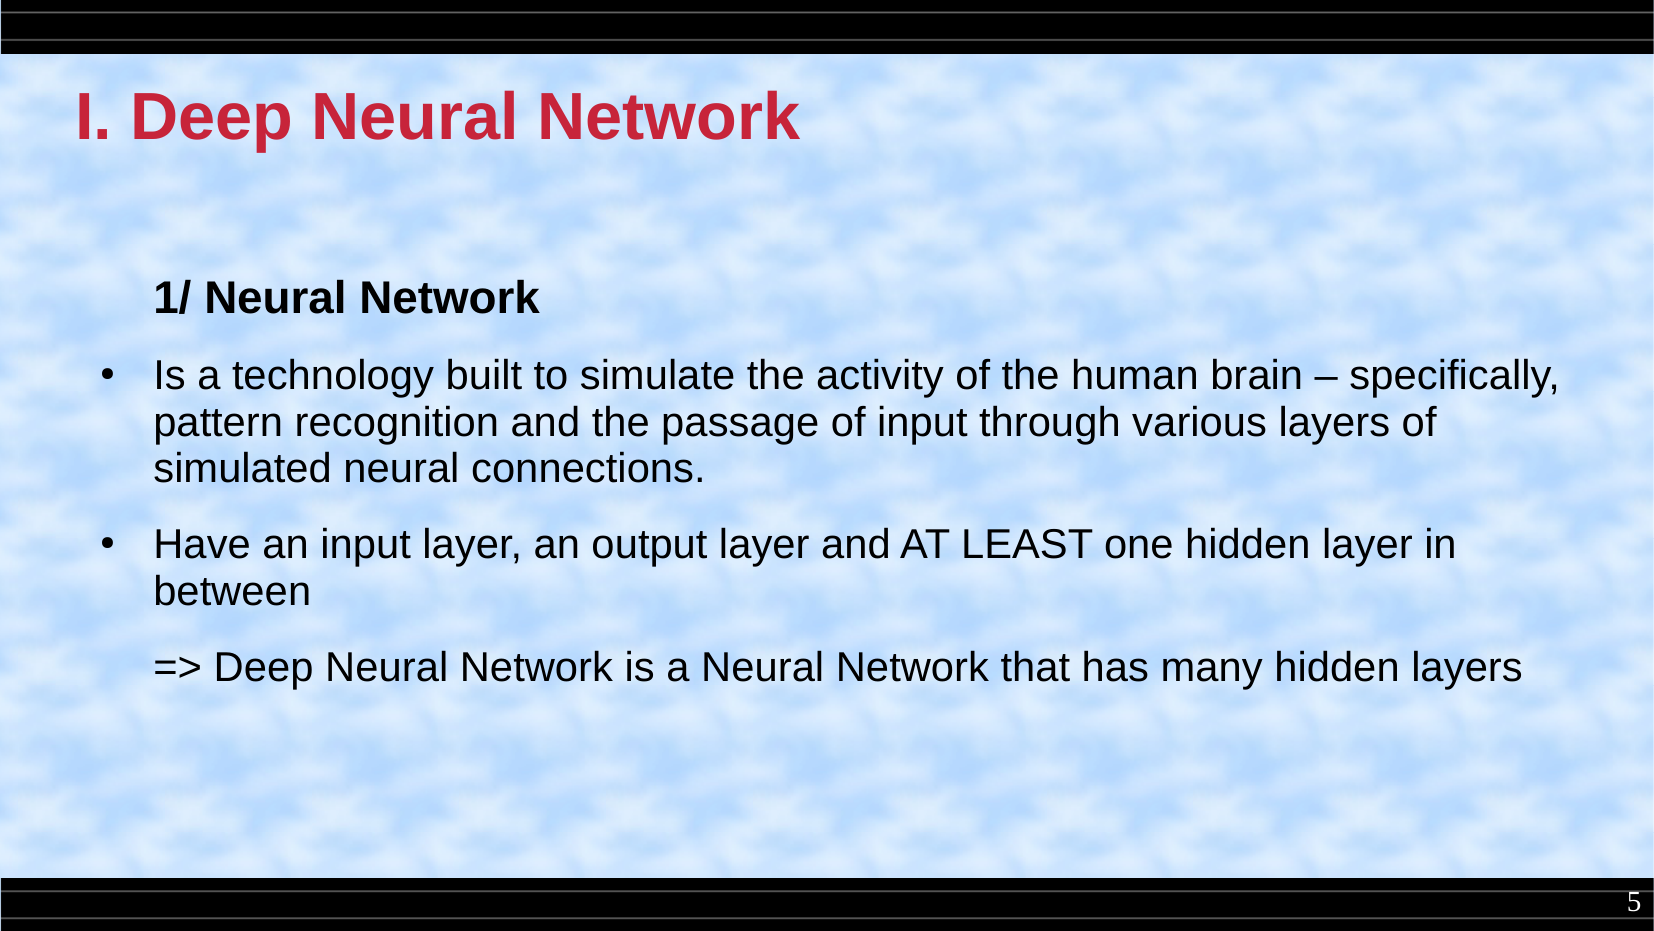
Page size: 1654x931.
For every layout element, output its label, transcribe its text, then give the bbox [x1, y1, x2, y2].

list 1/ Neural Network Is a technology built to simulate the activity of the human brain – specifically, pattern recognition and the passage of input through various layers of simulated neural connections. Have an input layer, an output layer and AT LEAST one hidden layer in between => Deep Neural Network is a Neural Network that has many hidden layers [82, 271, 1571, 757]
title I. Deep Neural Network [74, 74, 1091, 158]
picture [0, 0, 1654, 931]
